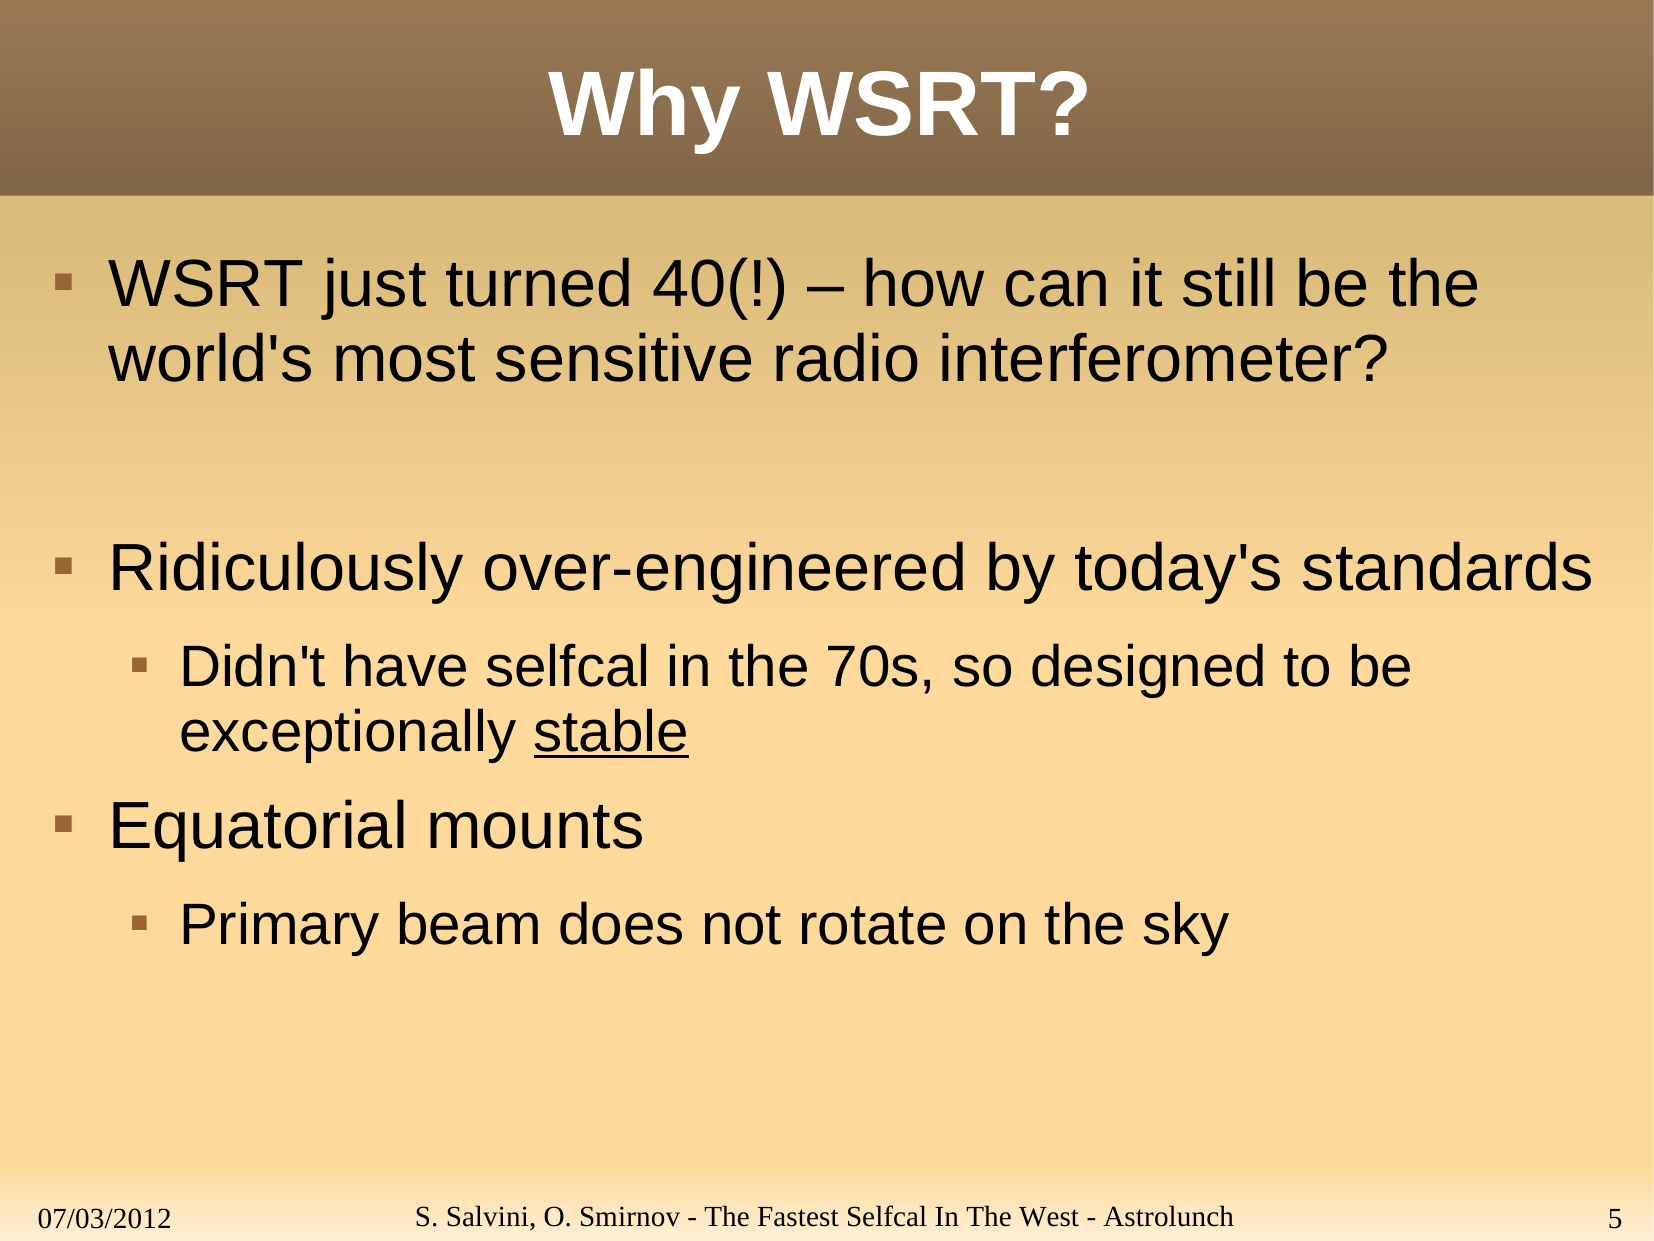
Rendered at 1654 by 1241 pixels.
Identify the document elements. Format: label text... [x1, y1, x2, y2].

list WSRT just turned 40(!) – how can it still be the world's most sensitive radio interferometer? Ridiculously over-engineered by today's standards Didn't have selfcal in the 70s, so designed to be exceptionally stable Equatorial mounts Primary beam does not rotate on the sky [37, 246, 1613, 1051]
title Why WSRT? [76, 7, 1565, 200]
picture [0, 0, 1654, 1241]
